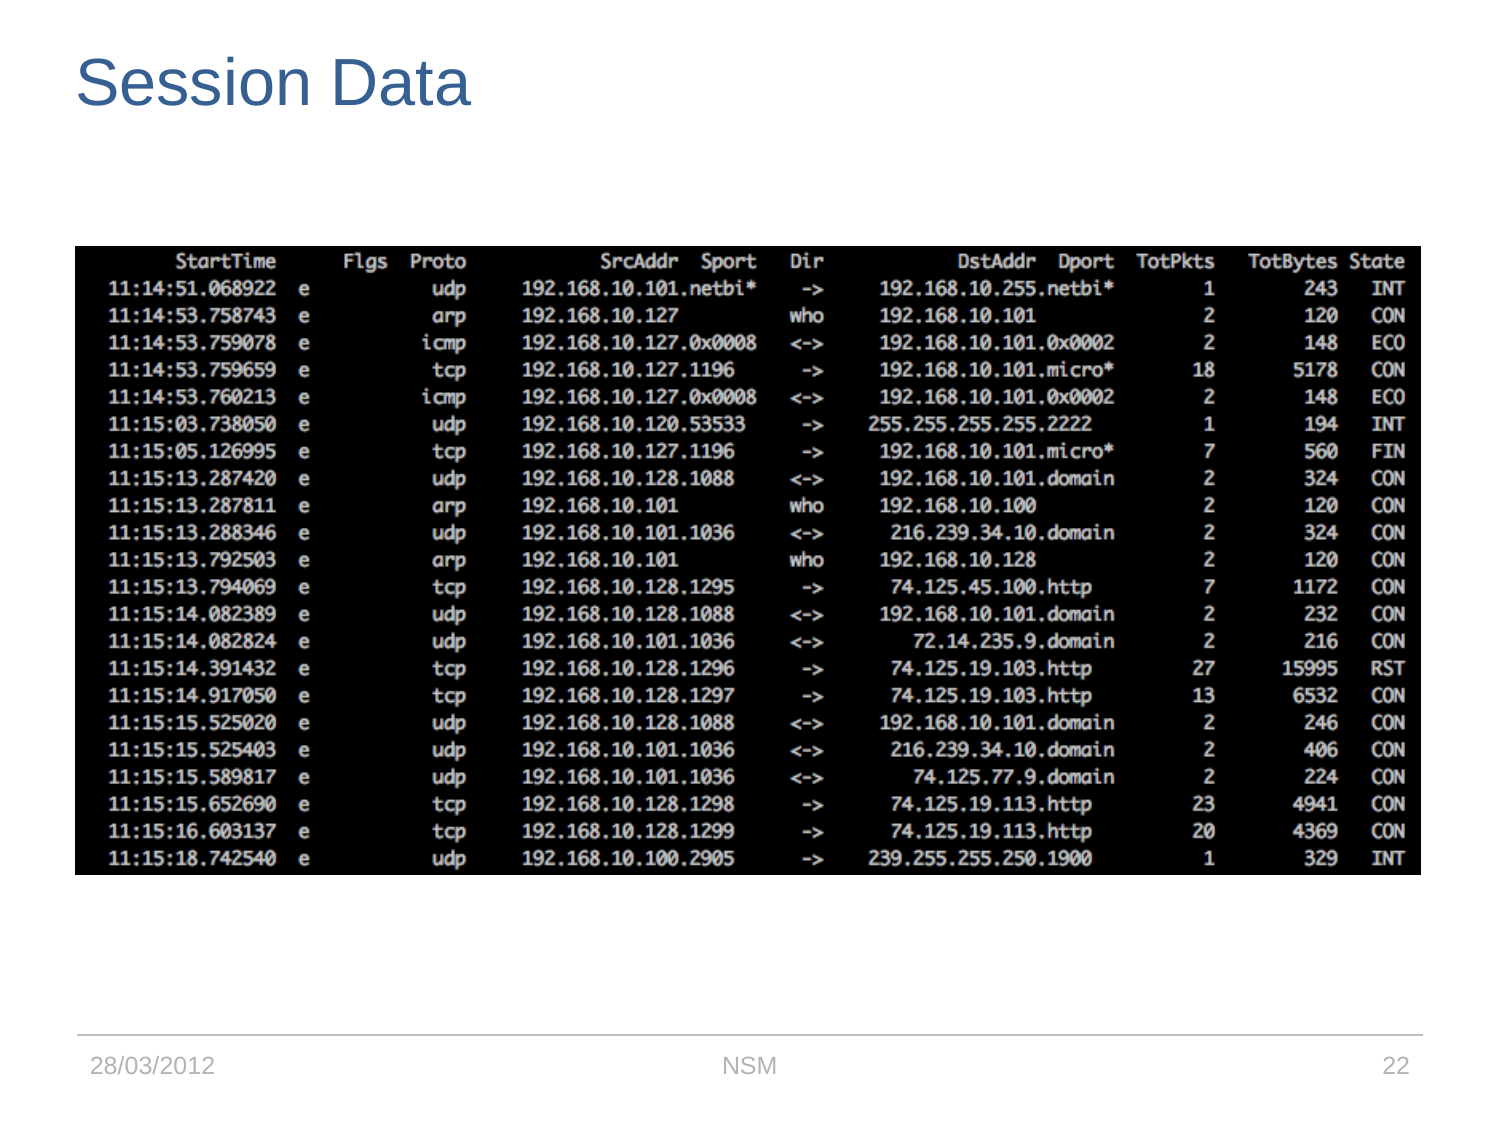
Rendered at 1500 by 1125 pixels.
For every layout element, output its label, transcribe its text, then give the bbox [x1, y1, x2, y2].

title Session Data [75, 45, 1425, 233]
picture [75, 246, 1421, 875]
